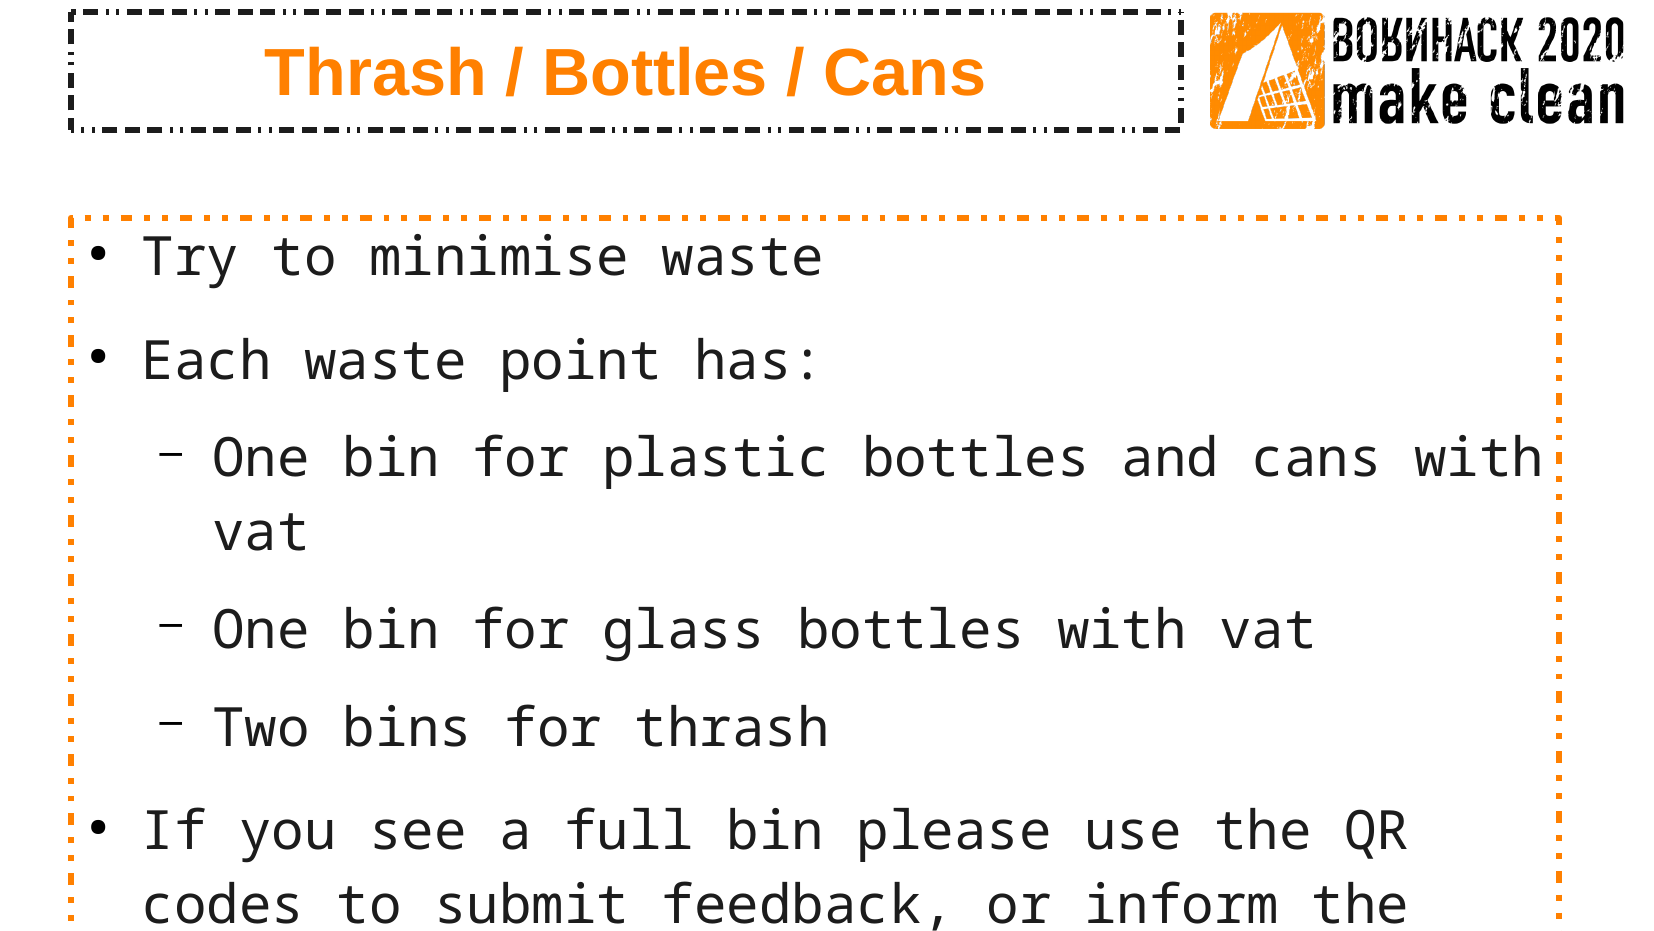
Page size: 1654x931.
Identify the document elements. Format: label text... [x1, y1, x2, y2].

subtitle Try to minimise waste Each waste point has: One bin for plastic bottles and cans with vat One bin for glass bottles with vat Two bins for thrash If you see a full bin please use the QR codes to submit feedback, or inform the infodesk [70, 217, 1560, 758]
picture [1210, 11, 1654, 130]
title Thrash / Bottles / Cans [70, 11, 1182, 130]
